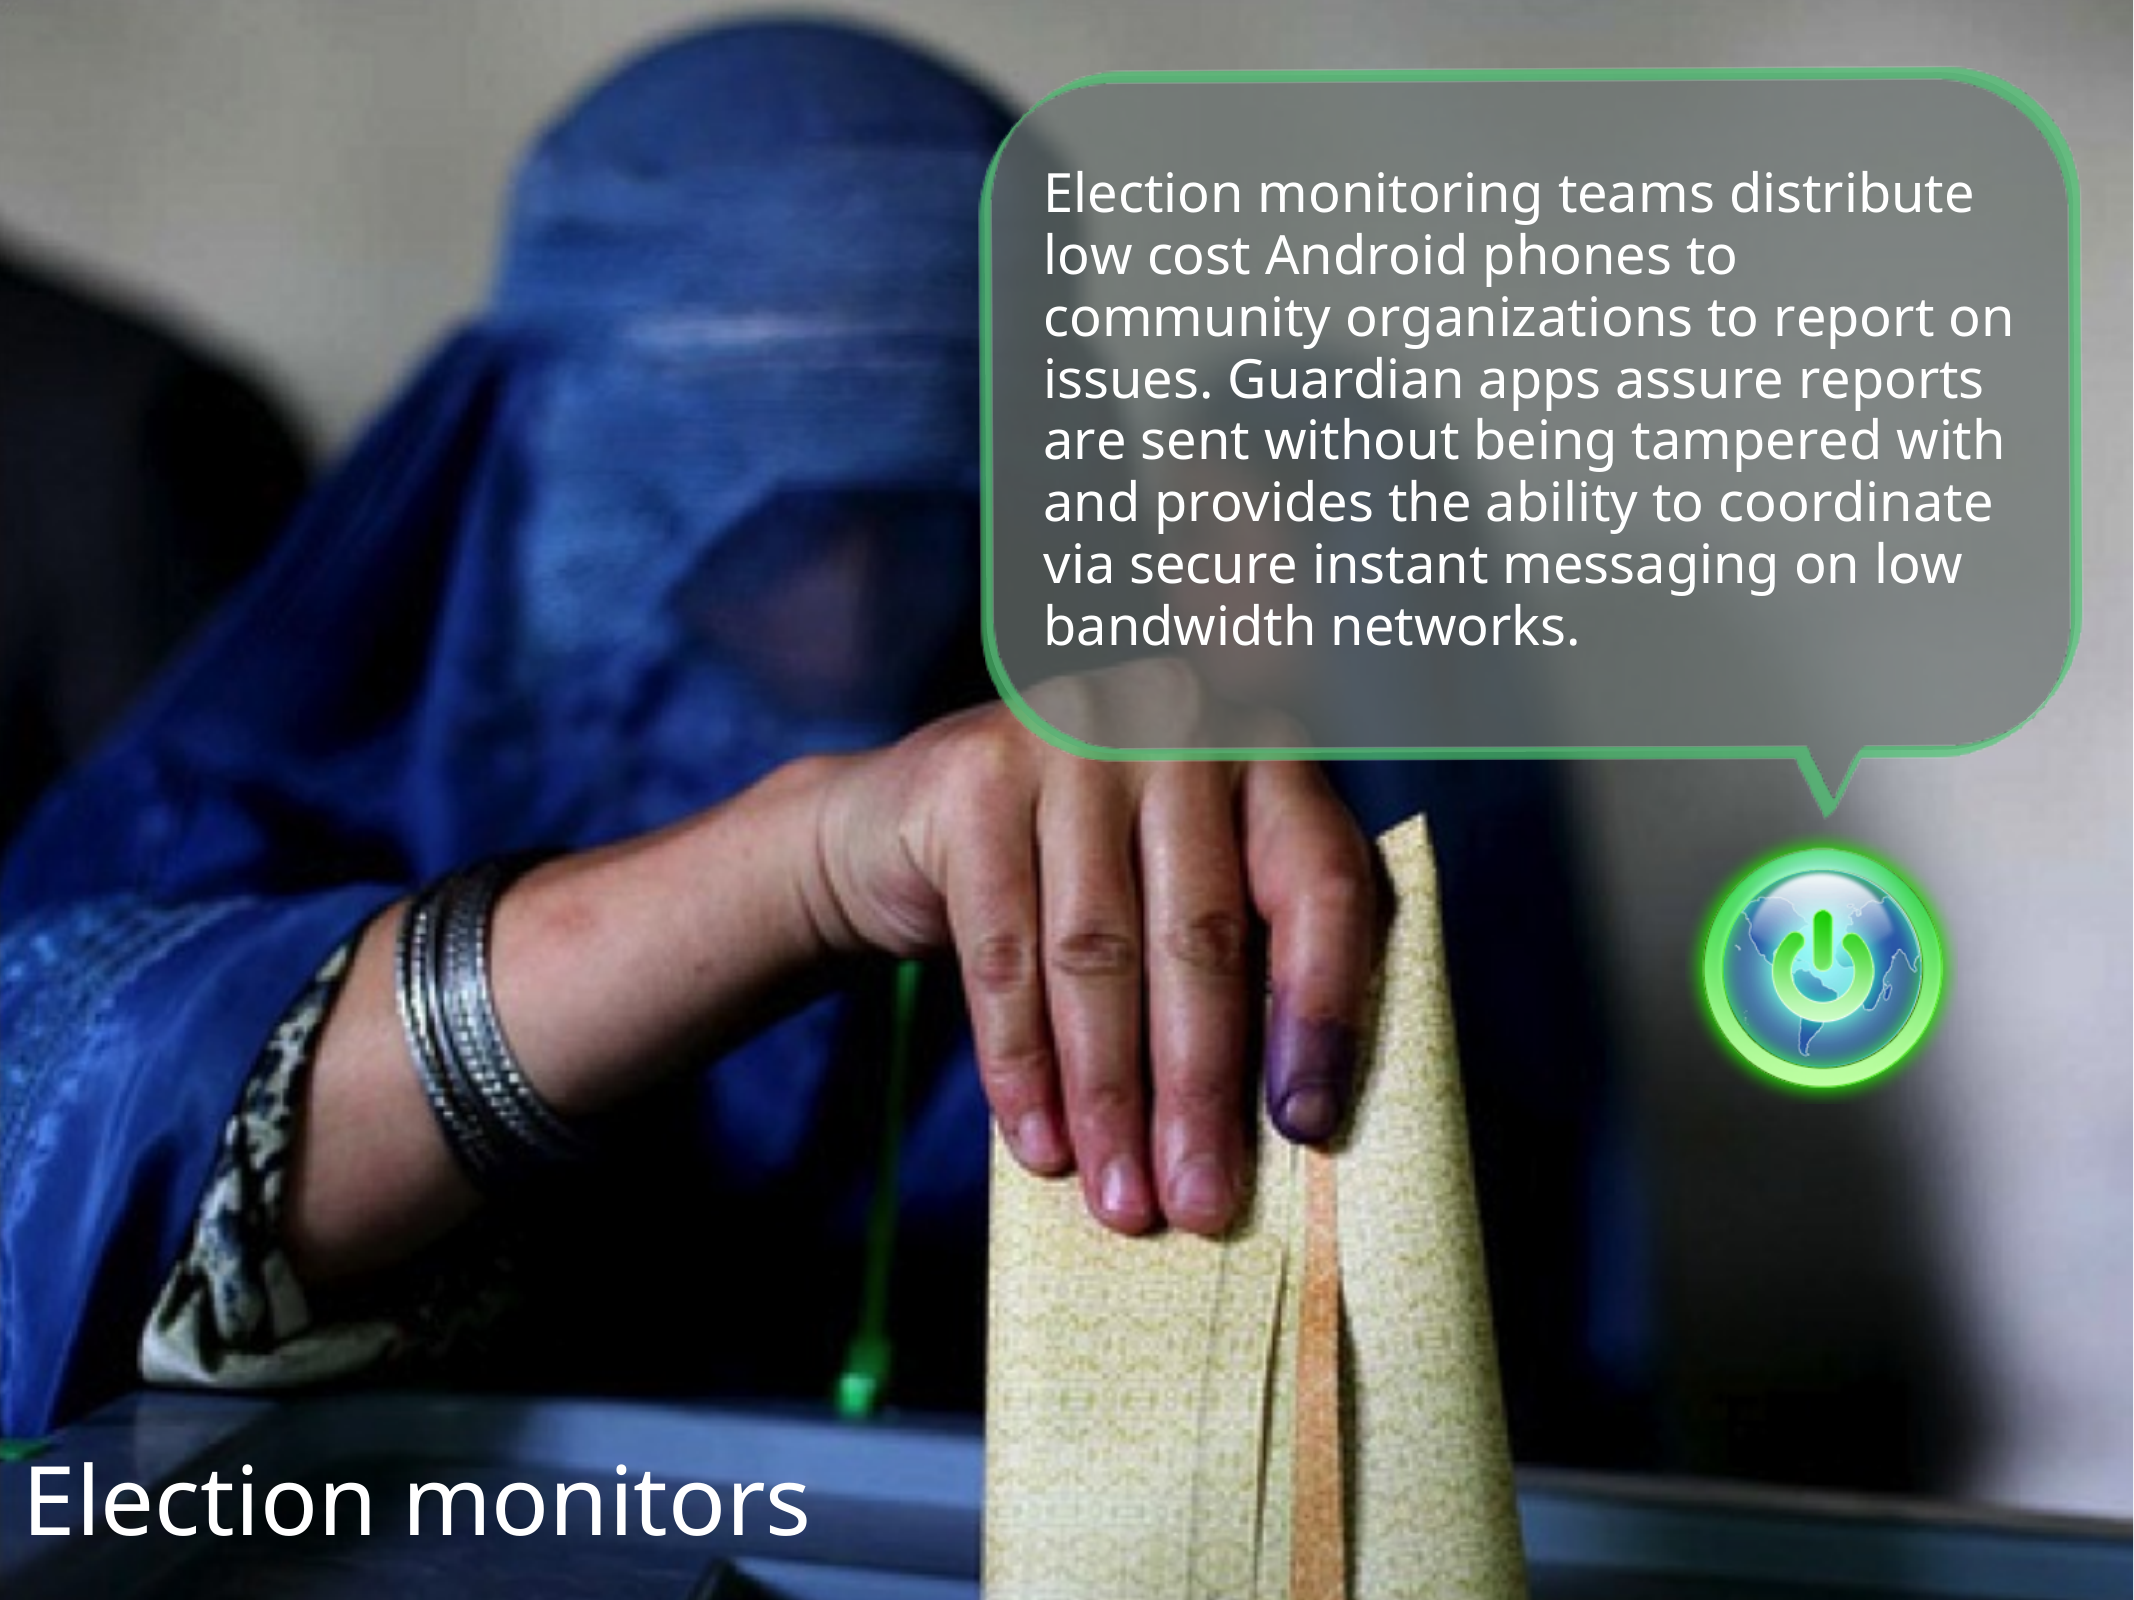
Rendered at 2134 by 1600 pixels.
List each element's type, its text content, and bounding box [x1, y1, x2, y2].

text_box Election monitoring teams distribute low cost Android phones to community organizations to report on issues. Guardian apps assure reports are sent without being tampered with and provides the ability to coordinate via secure instant messaging on low bandwidth networks. [1043, 141, 2021, 680]
picture [0, 0, 2134, 1600]
title Election monitors [16, 1420, 1196, 1561]
